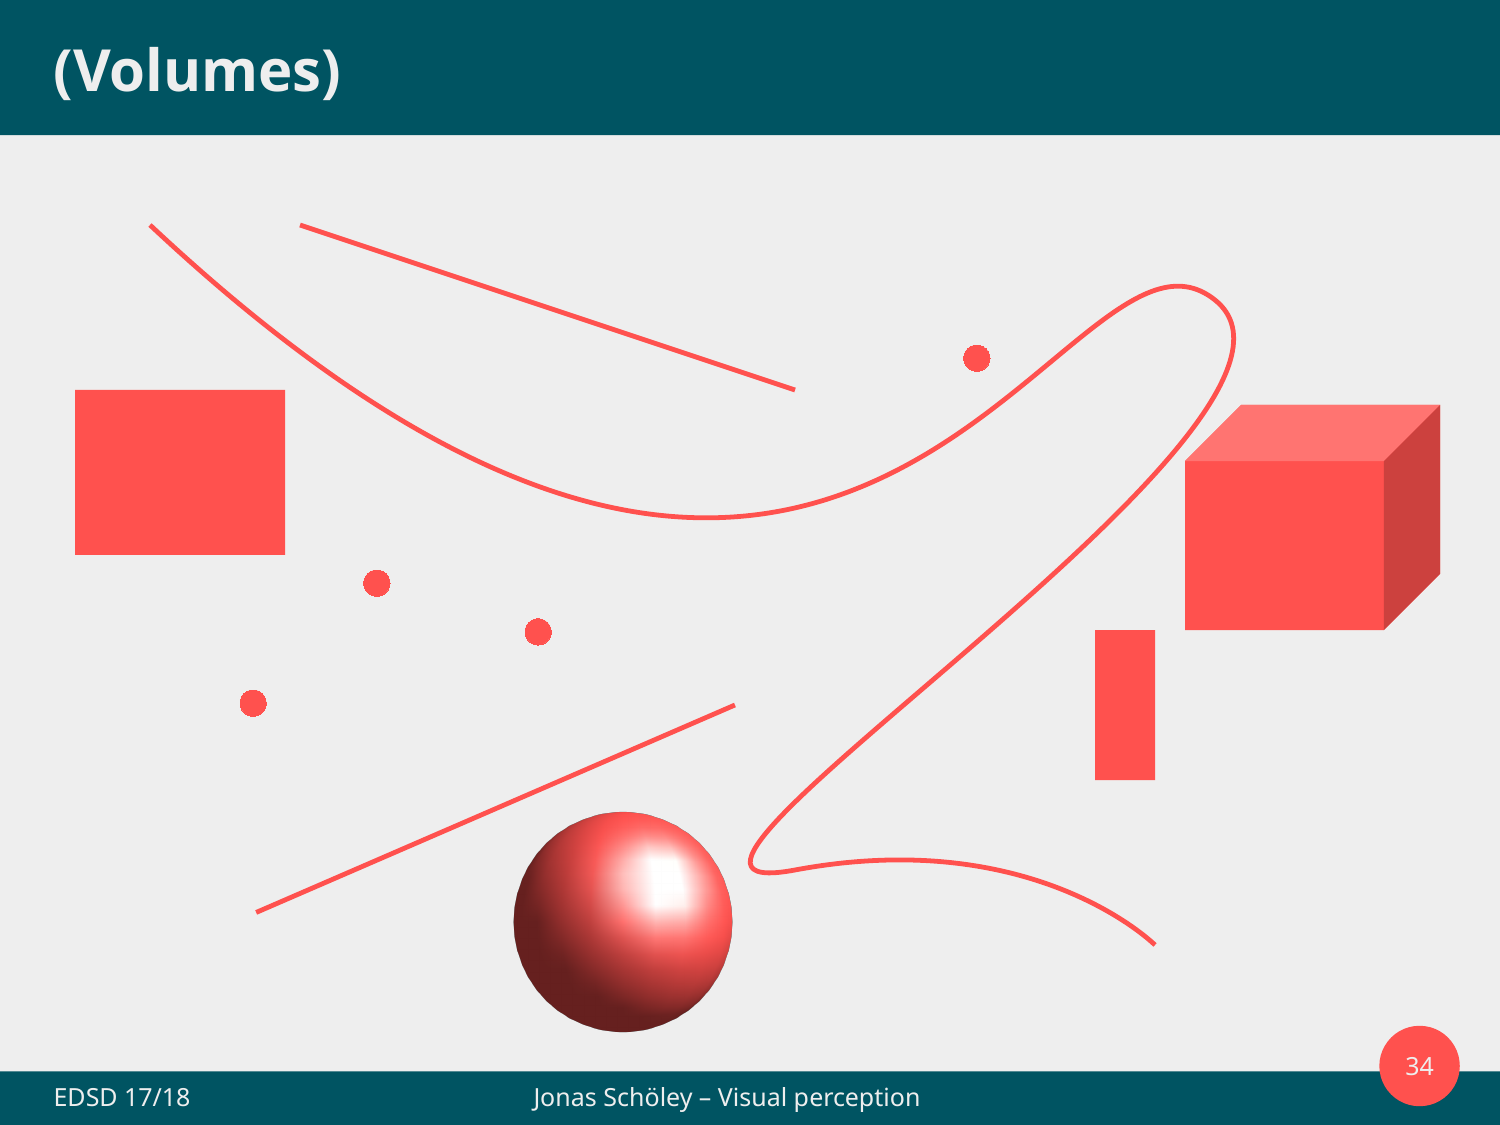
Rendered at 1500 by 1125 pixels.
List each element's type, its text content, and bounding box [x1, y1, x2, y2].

text_box [525, 618, 552, 646]
text_box [1095, 630, 1156, 781]
text_box [363, 570, 391, 597]
text_box [75, 389, 286, 555]
title (Volumes) [53, 0, 1447, 141]
text_box [240, 690, 267, 717]
text_box [1185, 404, 1441, 631]
text_box [963, 345, 991, 372]
